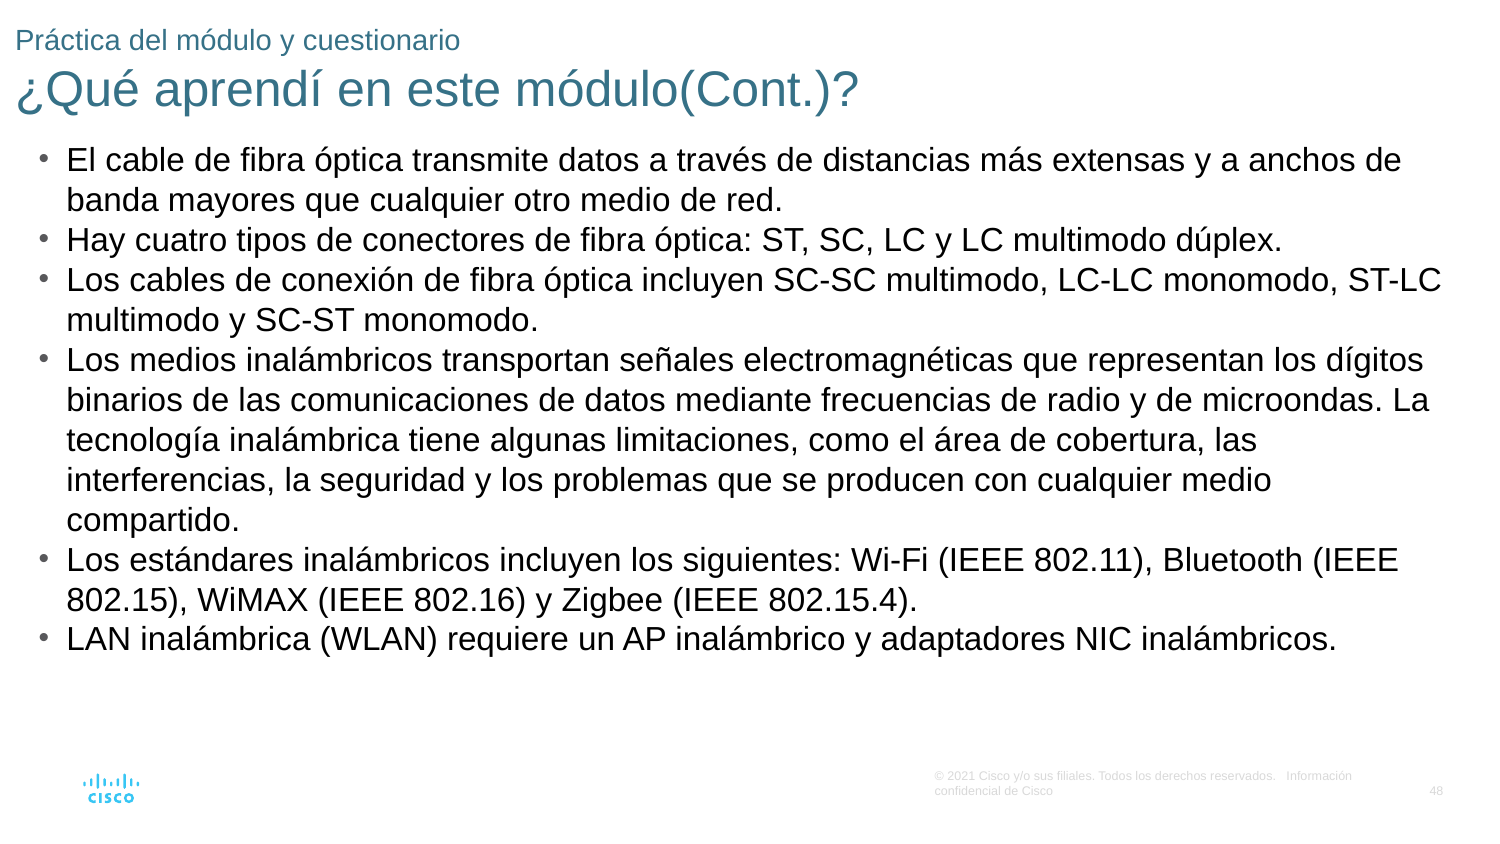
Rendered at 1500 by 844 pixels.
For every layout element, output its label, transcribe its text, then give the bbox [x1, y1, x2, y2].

list El cable de fibra óptica transmite datos a través de distancias más extensas y a anchos de banda mayores que cualquier otro medio de red. Hay cuatro tipos de conectores de fibra óptica: ST, SC, LC y LC multimodo dúplex. Los cables de conexión de fibra óptica incluyen SC-SC multimodo, LC-LC monomodo, ST-LC multimodo y SC-ST monomodo. Los medios inalámbricos transportan señales electromagnéticas que representan los dígitos binarios de las comunicaciones de datos mediante frecuencias de radio y de microondas. La tecnología inalámbrica tiene algunas limitaciones, como el área de cobertura, las interferencias, la seguridad y los problemas que se producen con cualquier medio compartido. Los estándares inalámbricos incluyen los siguientes: Wi-Fi (IEEE 802.11), Bluetooth (IEEE 802.15), WiMAX (IEEE 802.16) y Zigbee (IEEE 802.15.4). LAN inalámbrica (WLAN) requiere un AP inalámbrico y adaptadores NIC inalámbricos. [23, 131, 1476, 813]
title Práctica del módulo y cuestionario ¿Qué aprendí en este módulo(Cont.)? [0, 6, 1500, 131]
